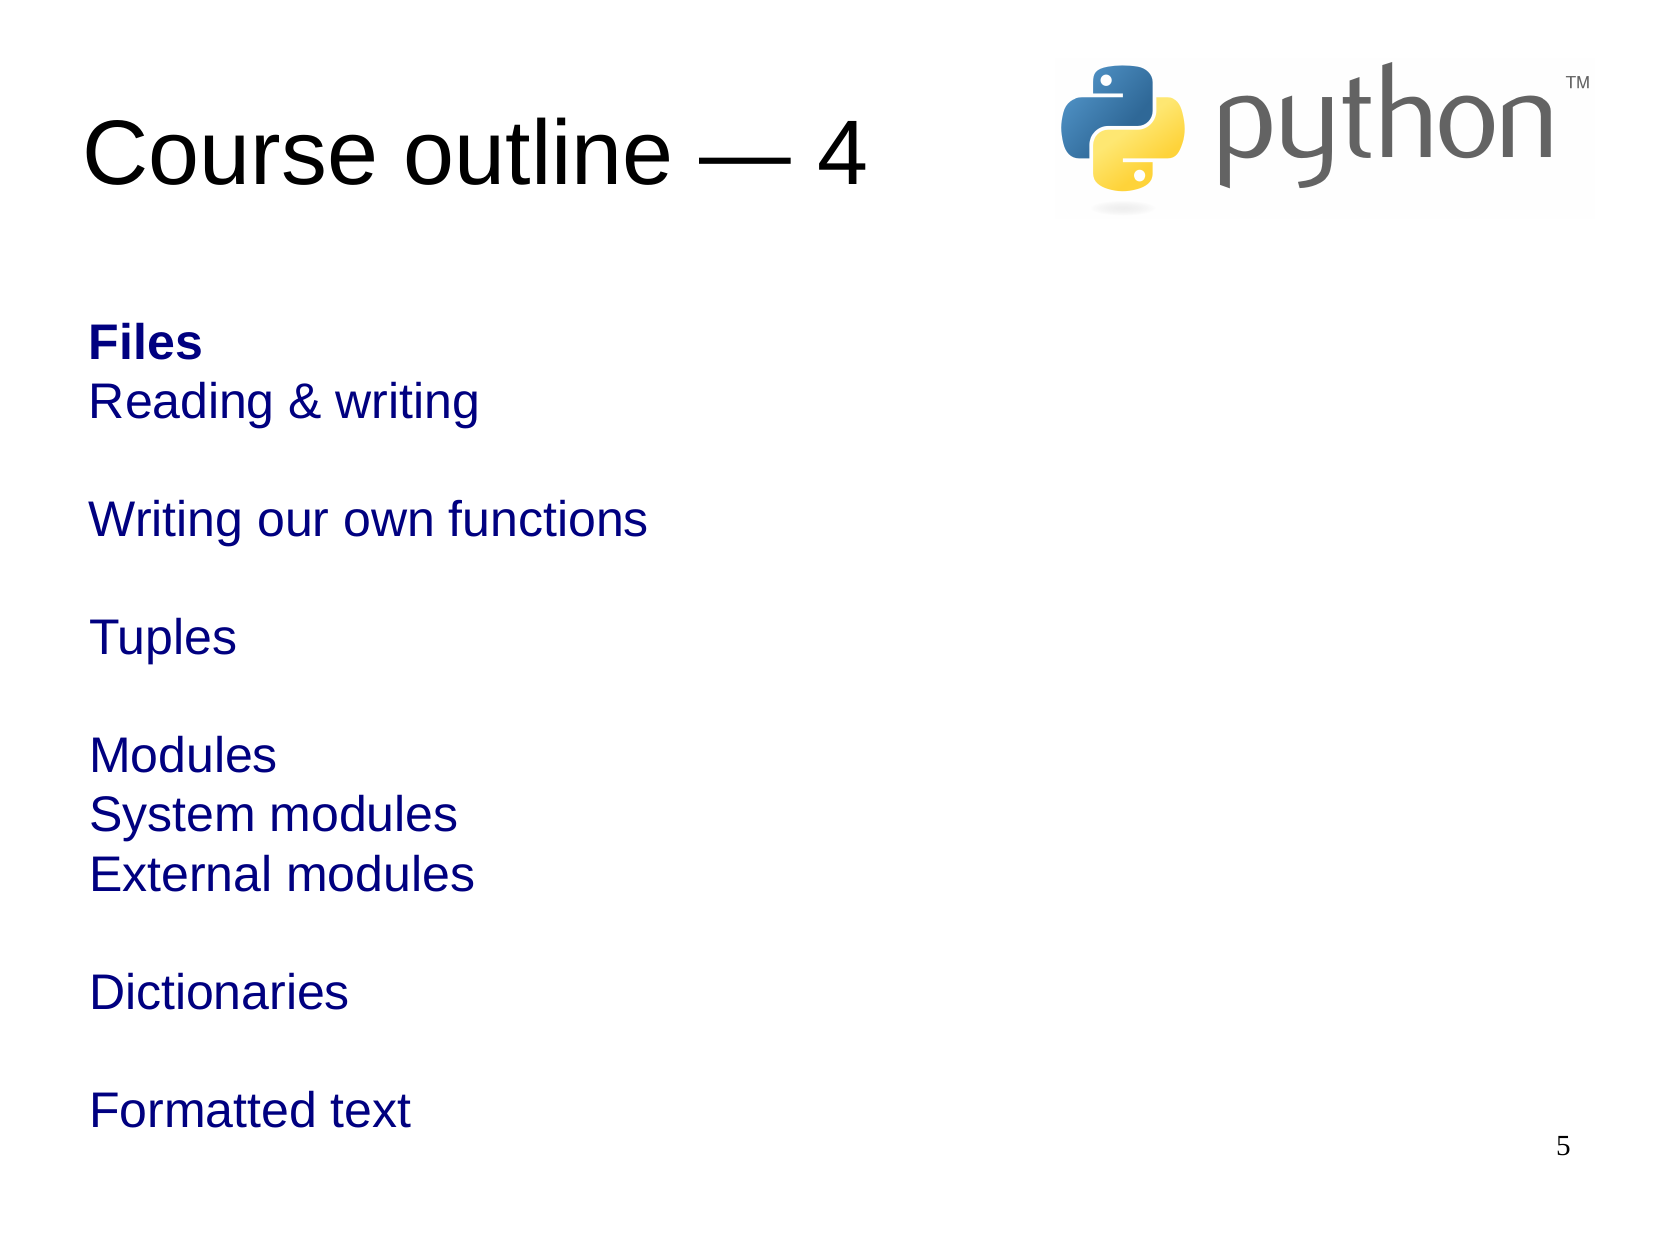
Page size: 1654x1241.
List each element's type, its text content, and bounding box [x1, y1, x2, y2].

text_box System modules [83, 780, 465, 839]
text_box Tuples [83, 603, 244, 672]
text_box Writing our own functions [83, 485, 656, 553]
text_box Formatted text [83, 1076, 418, 1144]
text_box Files [83, 308, 209, 367]
text_box Modules [83, 721, 285, 780]
picture [1055, 58, 1595, 219]
title Course outline ― 4 [82, 49, 1571, 257]
text_box Reading & writing [83, 367, 488, 435]
text_box Dictionaries [83, 957, 357, 1026]
text_box External modules [83, 839, 482, 908]
